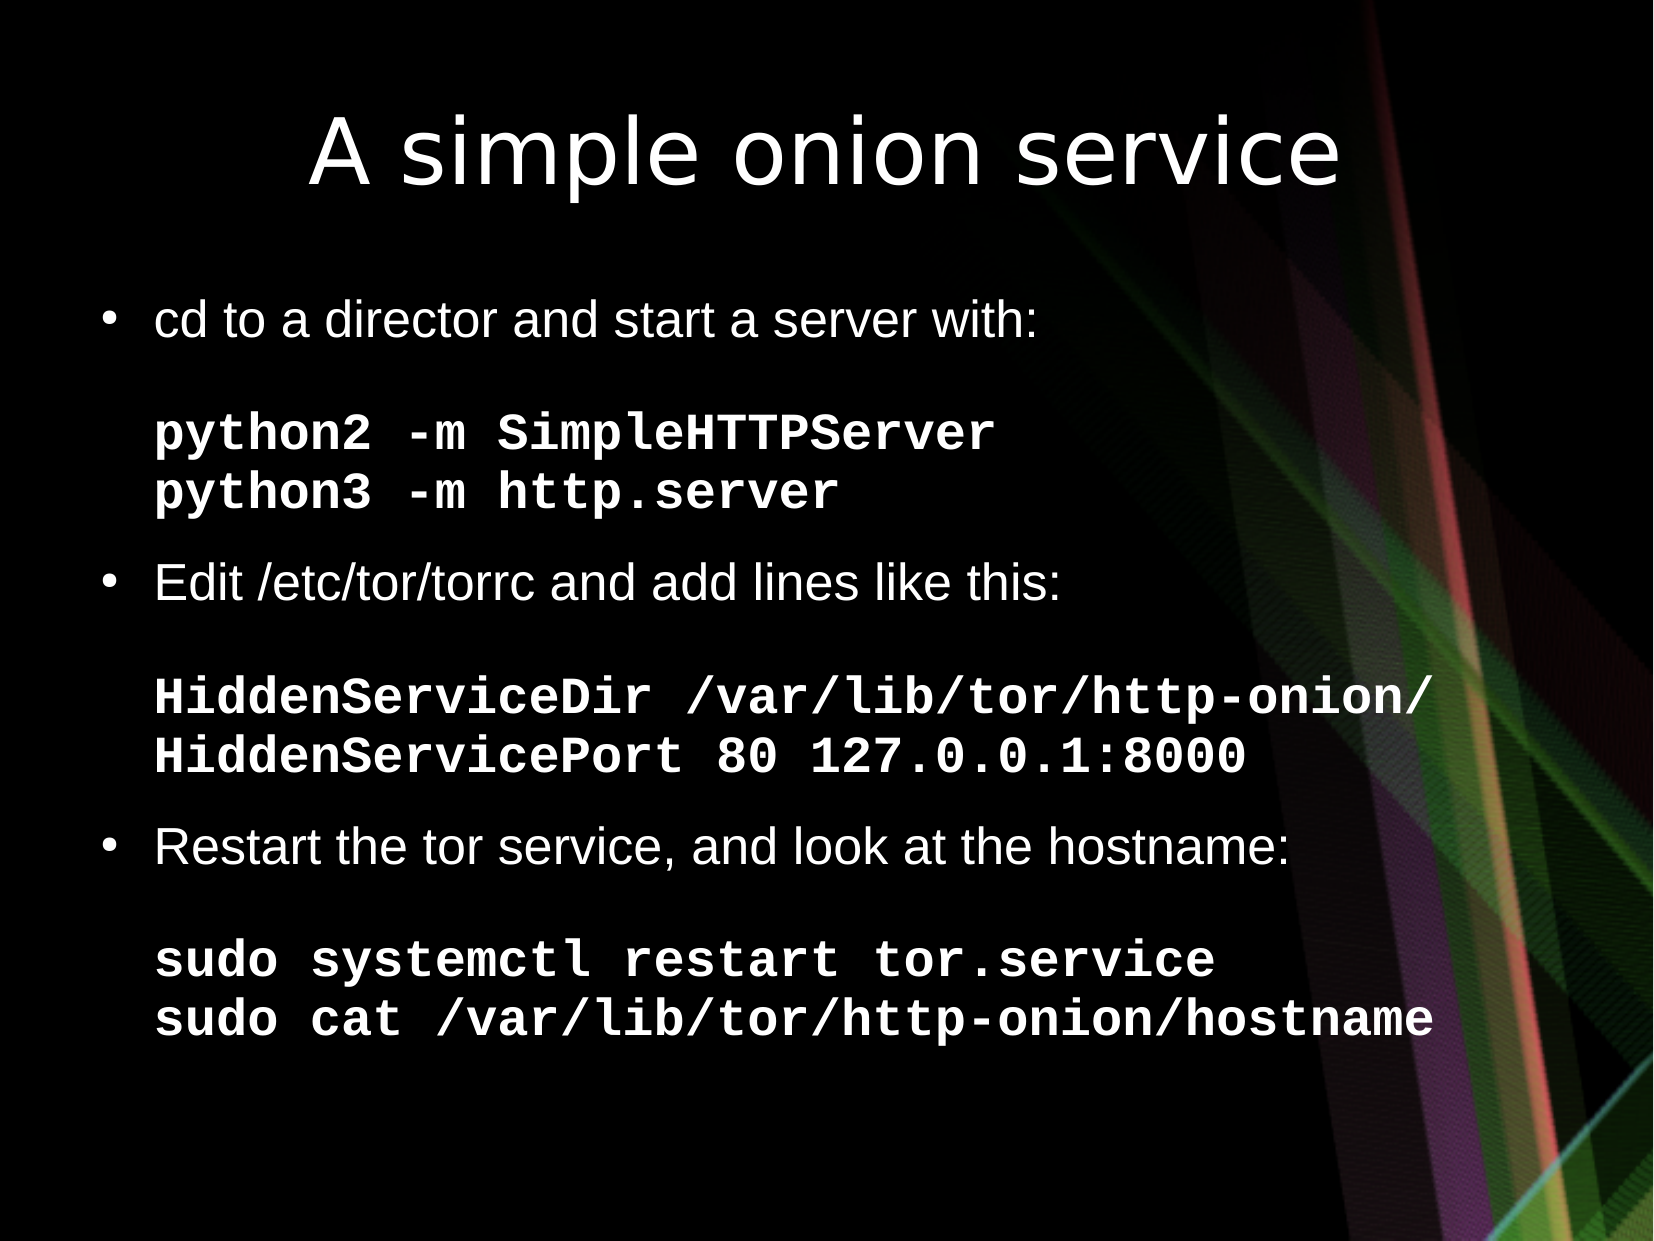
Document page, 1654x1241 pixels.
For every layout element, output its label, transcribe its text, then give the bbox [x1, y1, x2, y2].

title A simple onion service [82, 49, 1571, 257]
list cd to a director and start a server with: python2 -m SimpleHTTPServer python3 -m http.server Edit /etc/tor/torrc and add lines like this: HiddenServiceDir /var/lib/tor/http-onion/ HiddenServicePort 80 127.0.0.1:8000 Restart the tor service, and look at the hostname: sudo systemctl restart tor.service sudo cat /var/lib/tor/http-onion/hostname [82, 290, 1571, 1182]
picture [0, 0, 1654, 1241]
